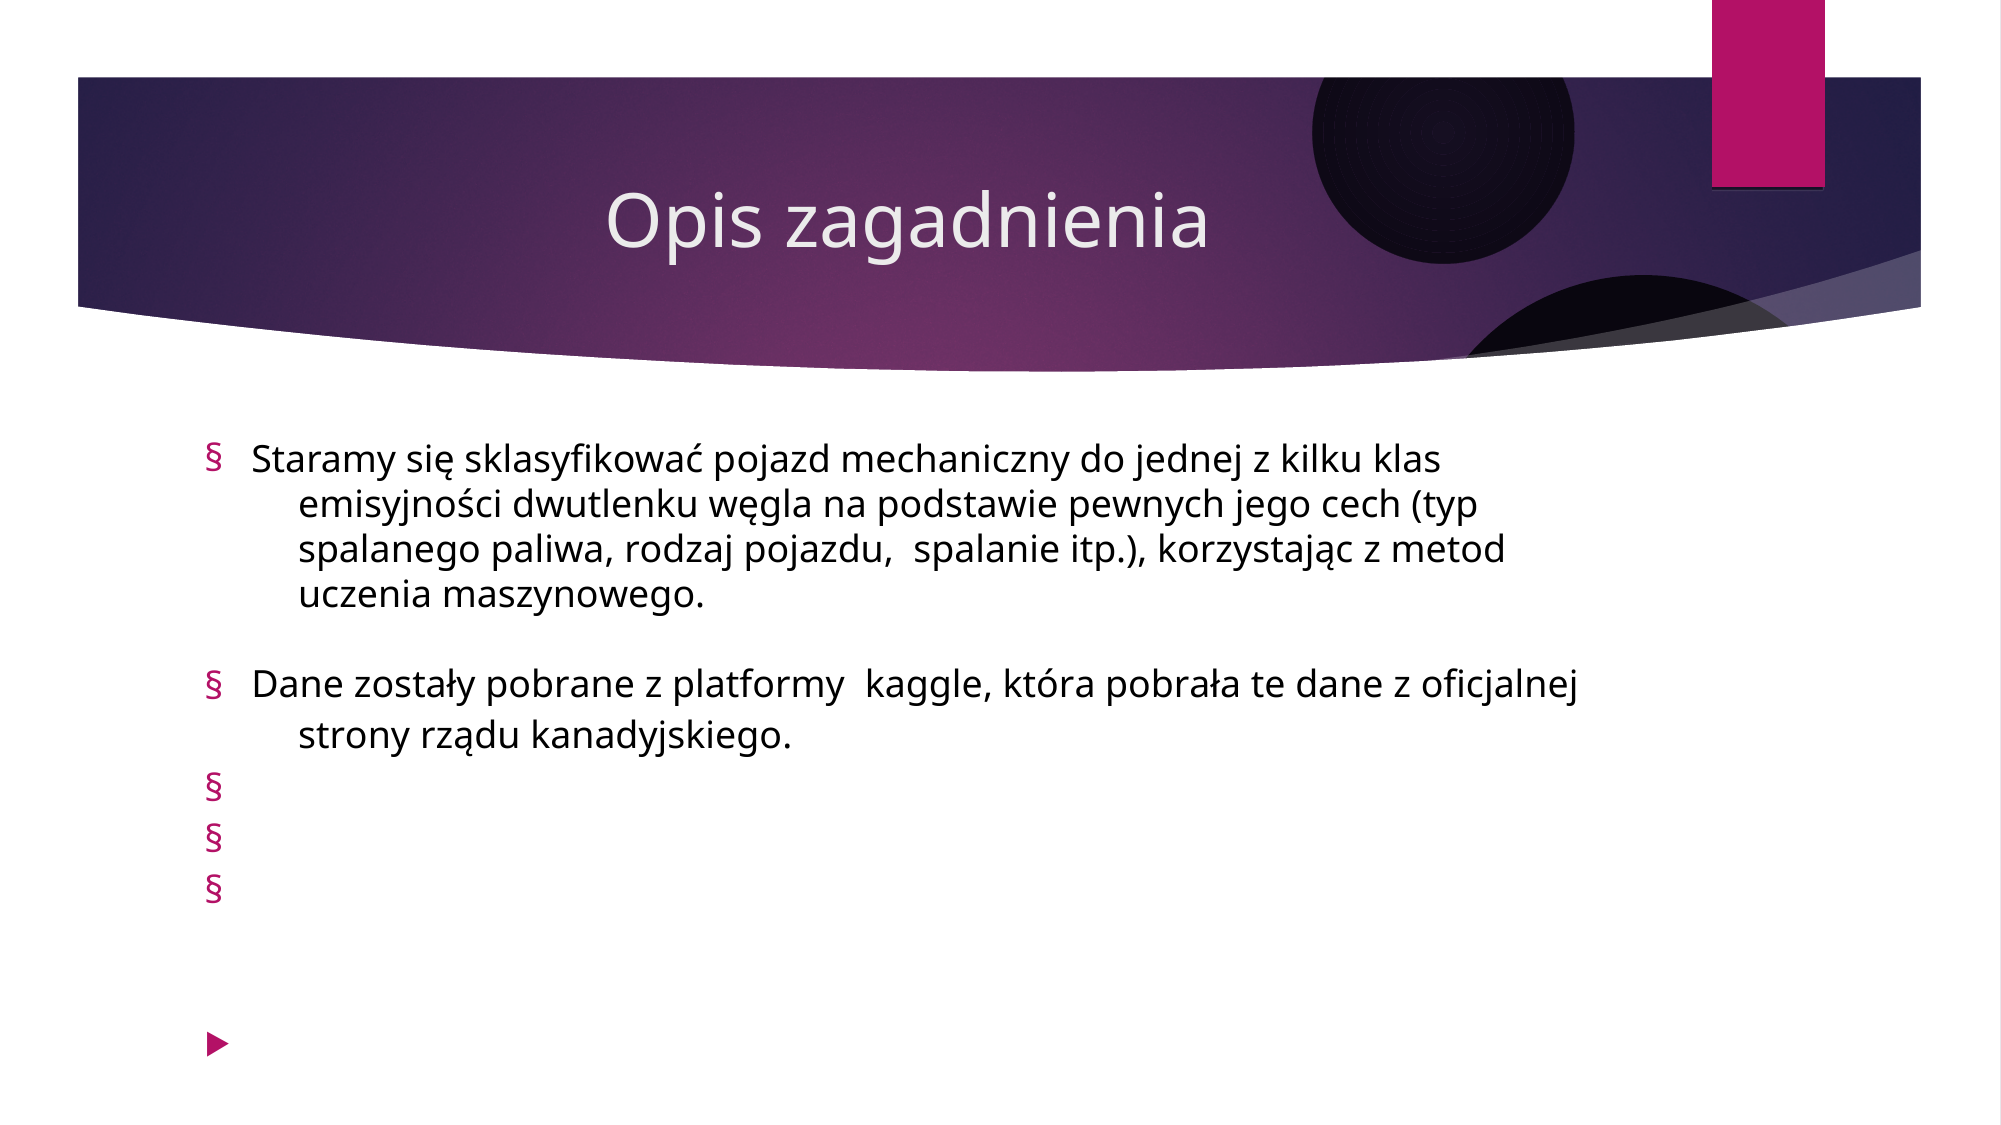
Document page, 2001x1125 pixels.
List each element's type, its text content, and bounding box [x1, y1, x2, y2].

title Opis zagadnienia [189, 159, 1627, 276]
list Staramy się sklasyfikować pojazd mechaniczny do jednej z kilku klas emisyjności dwutlenku węgla na podstawie pewnych jego cech (typ spalanego paliwa, rodzaj pojazdu, spalanie itp.), korzystając z metod uczenia maszynowego. Dane zostały pobrane z platformy kaggle, która pobrała te dane z oficjalnej strony rządu kanadyjskiego . [189, 427, 1638, 988]
